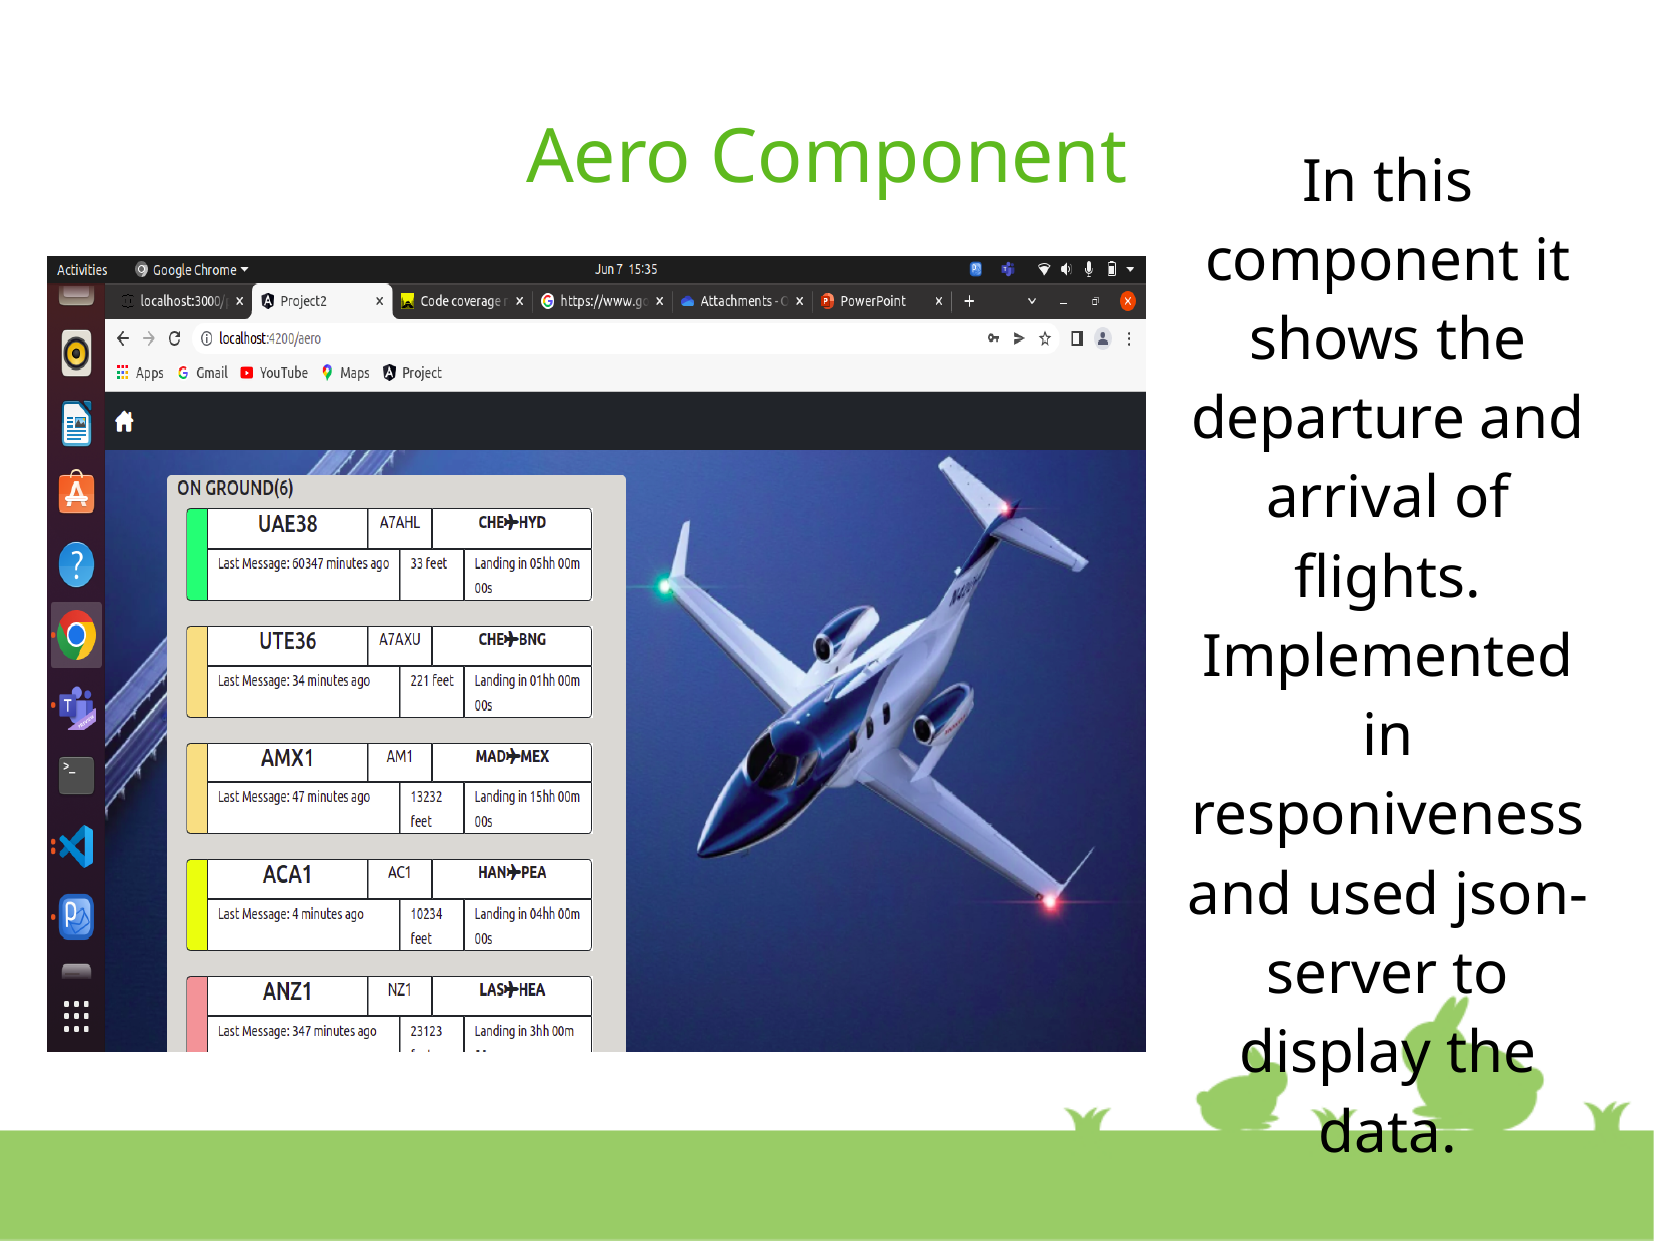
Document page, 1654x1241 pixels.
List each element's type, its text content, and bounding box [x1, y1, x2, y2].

title Aero Component [82, 49, 1571, 257]
subtitle In this component it shows the departure and arrival of flights. Implemented in responiveness and used json-server to display the data. [1181, 256, 1595, 1052]
picture [0, 0, 1654, 1241]
